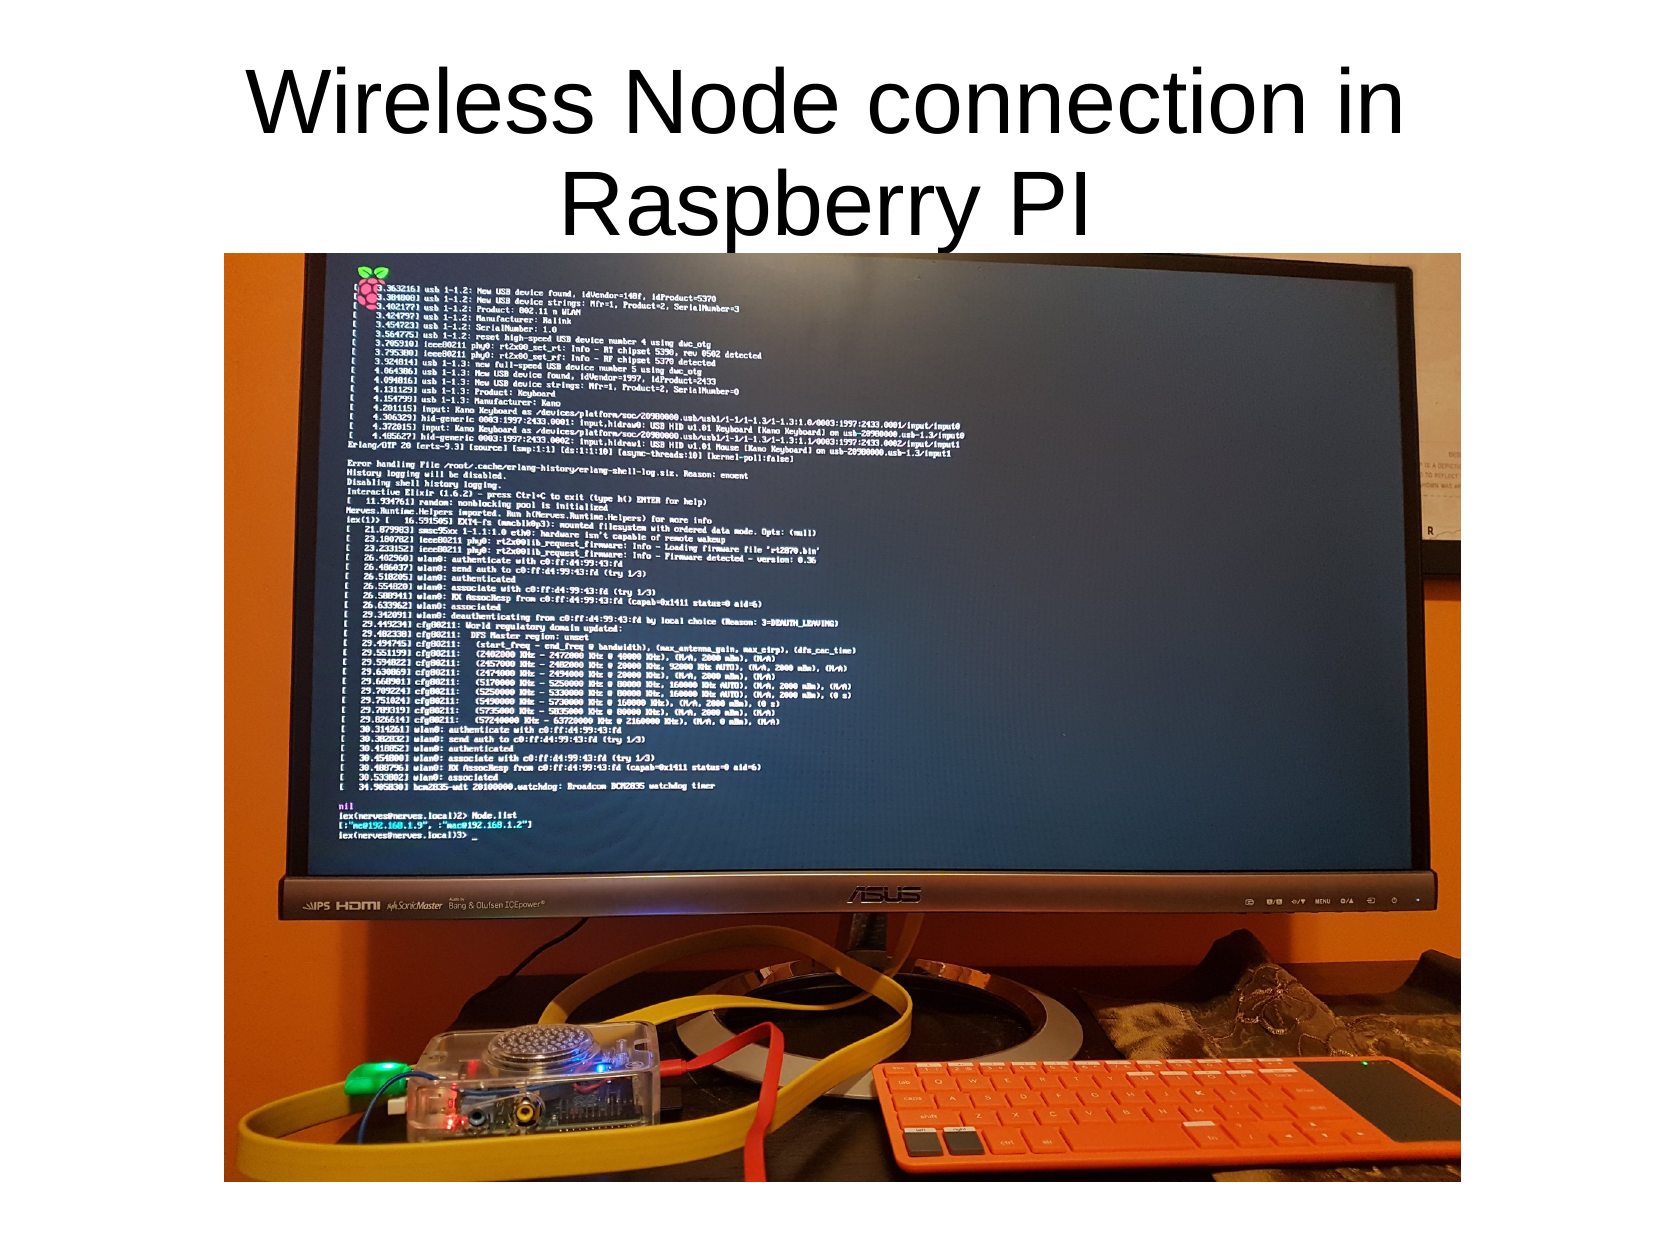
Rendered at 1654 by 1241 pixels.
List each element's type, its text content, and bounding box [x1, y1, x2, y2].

picture [224, 253, 1461, 1182]
title Wireless Node connection in Raspberry PI [82, 49, 1571, 257]
